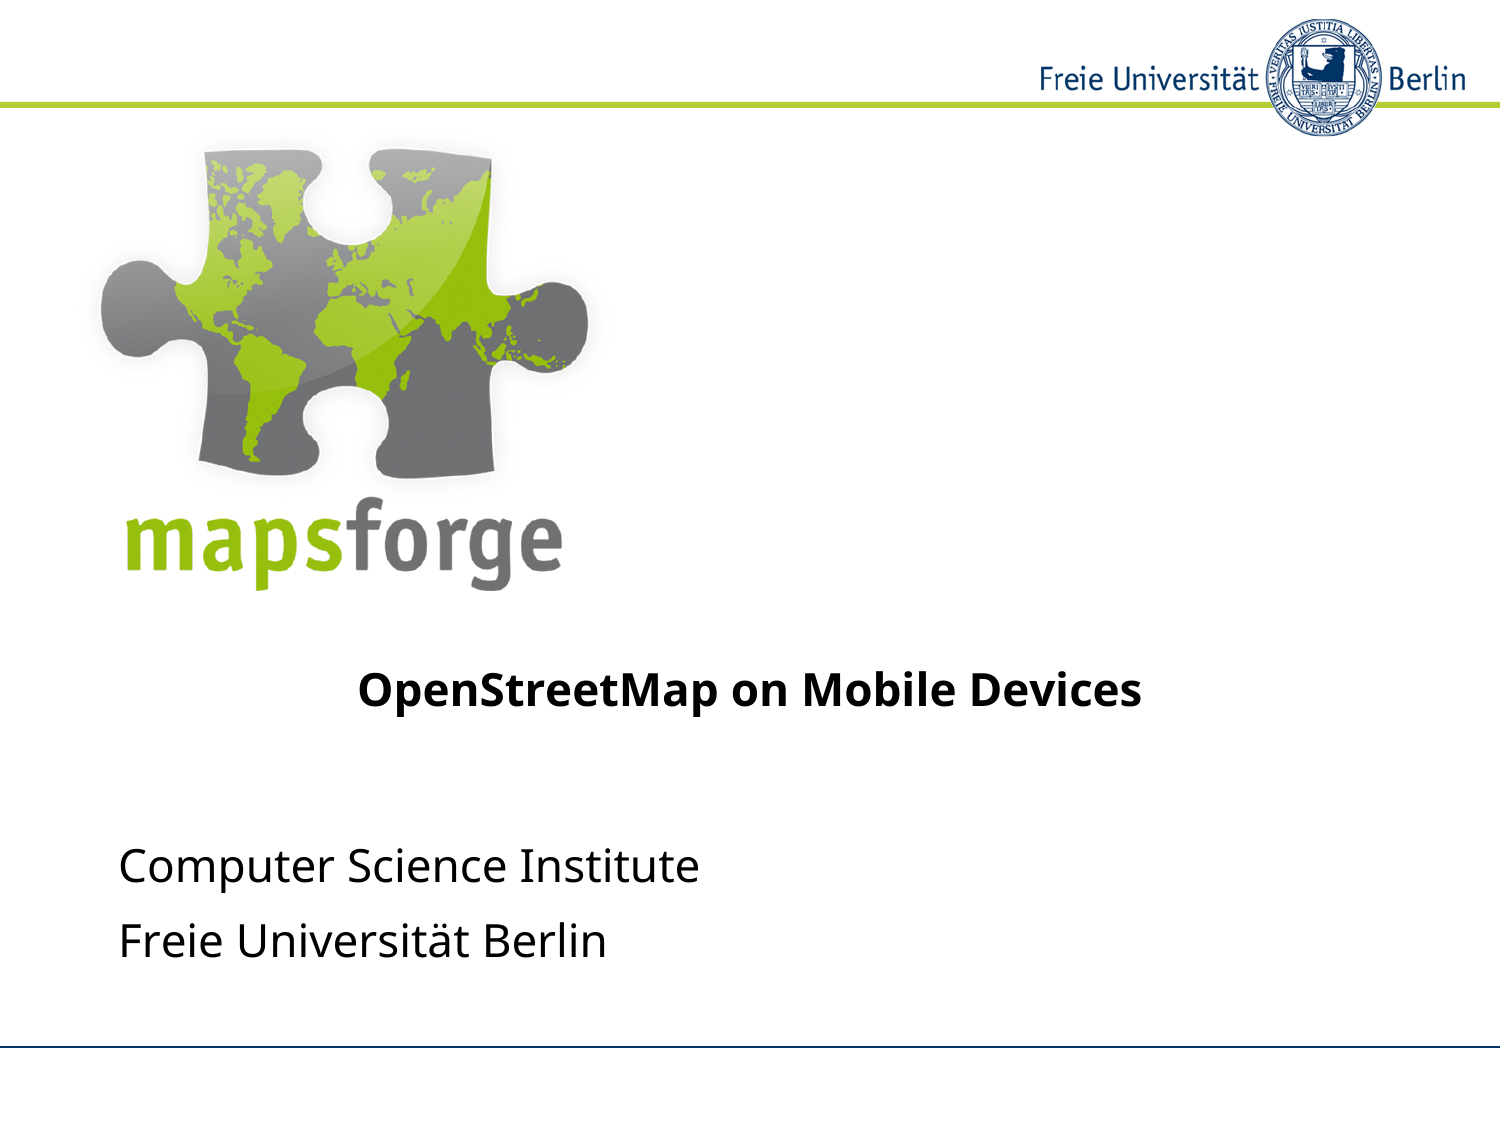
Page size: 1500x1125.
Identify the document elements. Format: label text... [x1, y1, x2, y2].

title OpenStreetMap on Mobile Devices [191, 620, 1309, 758]
picture [78, 126, 611, 591]
subtitle Computer Science Institute Freie Universität Berlin [118, 704, 1300, 950]
picture [1033, 19, 1470, 137]
